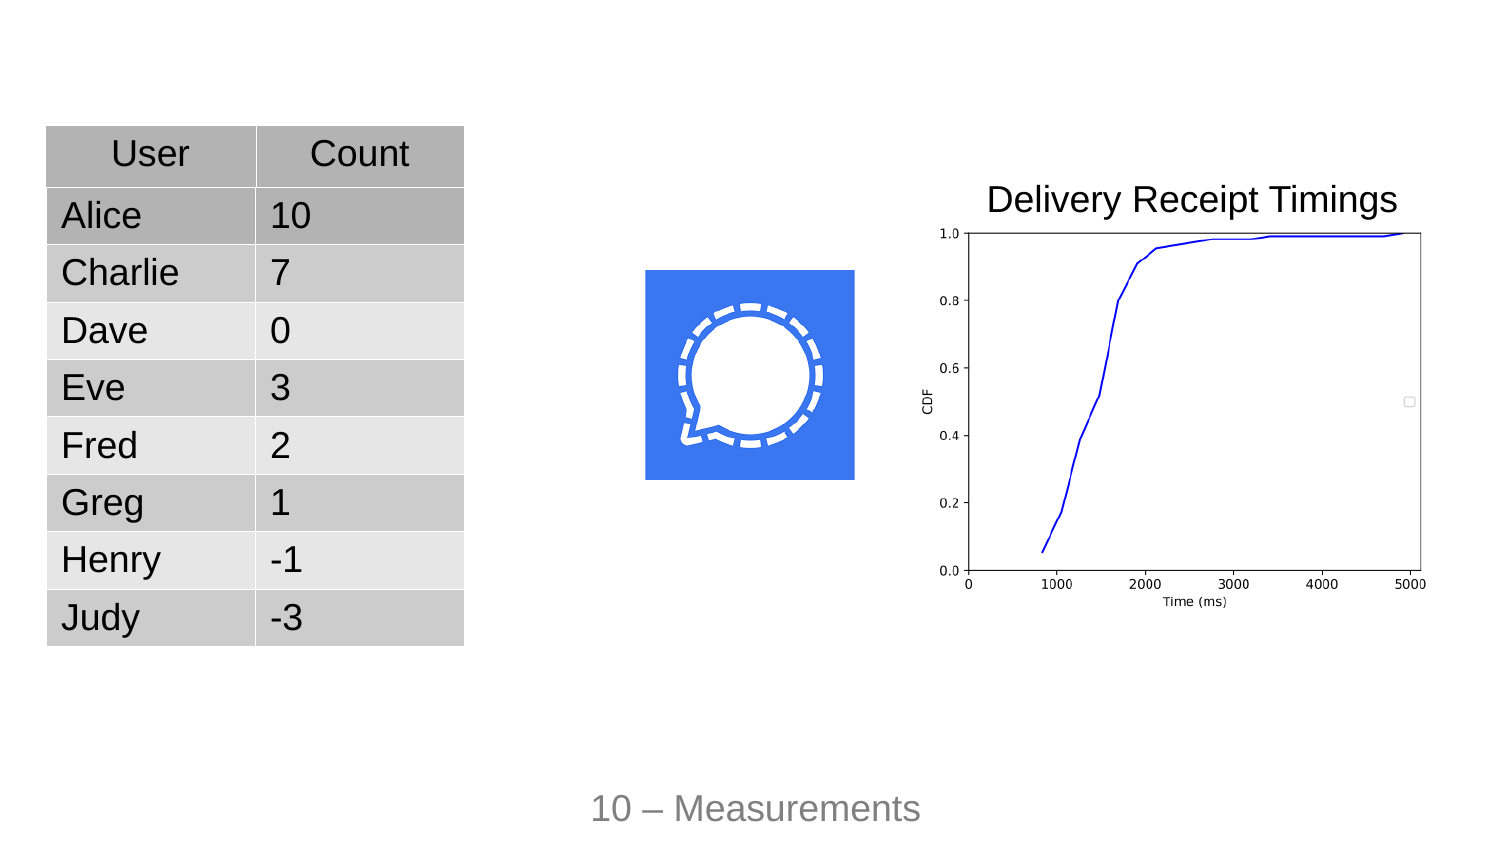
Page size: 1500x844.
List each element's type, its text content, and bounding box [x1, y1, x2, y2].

text_box [645, 270, 855, 480]
table_cell -1 [256, 532, 464, 589]
table_cell Henry [47, 532, 255, 589]
table_cell Fred [47, 417, 255, 474]
table_cell 3 [256, 360, 464, 416]
table_cell Charlie [47, 245, 255, 302]
table_cell Greg [47, 475, 255, 531]
table_header Count [257, 126, 464, 187]
picture [895, 180, 1479, 618]
table_header 10 [256, 188, 464, 244]
table_cell 7 [256, 245, 464, 302]
table_cell Dave [47, 303, 255, 359]
table_cell Judy [47, 590, 255, 646]
table_header User [46, 126, 256, 187]
table_header Alice [47, 188, 255, 244]
table_cell 1 [256, 475, 464, 531]
table_cell 0 [256, 303, 464, 359]
table_cell 2 [256, 417, 464, 474]
text_box Delivery Receipt Timings [971, 171, 1452, 270]
table_cell Eve [47, 360, 255, 416]
text_box 10 – Measurements [575, 779, 937, 837]
table_cell -3 [256, 590, 464, 646]
